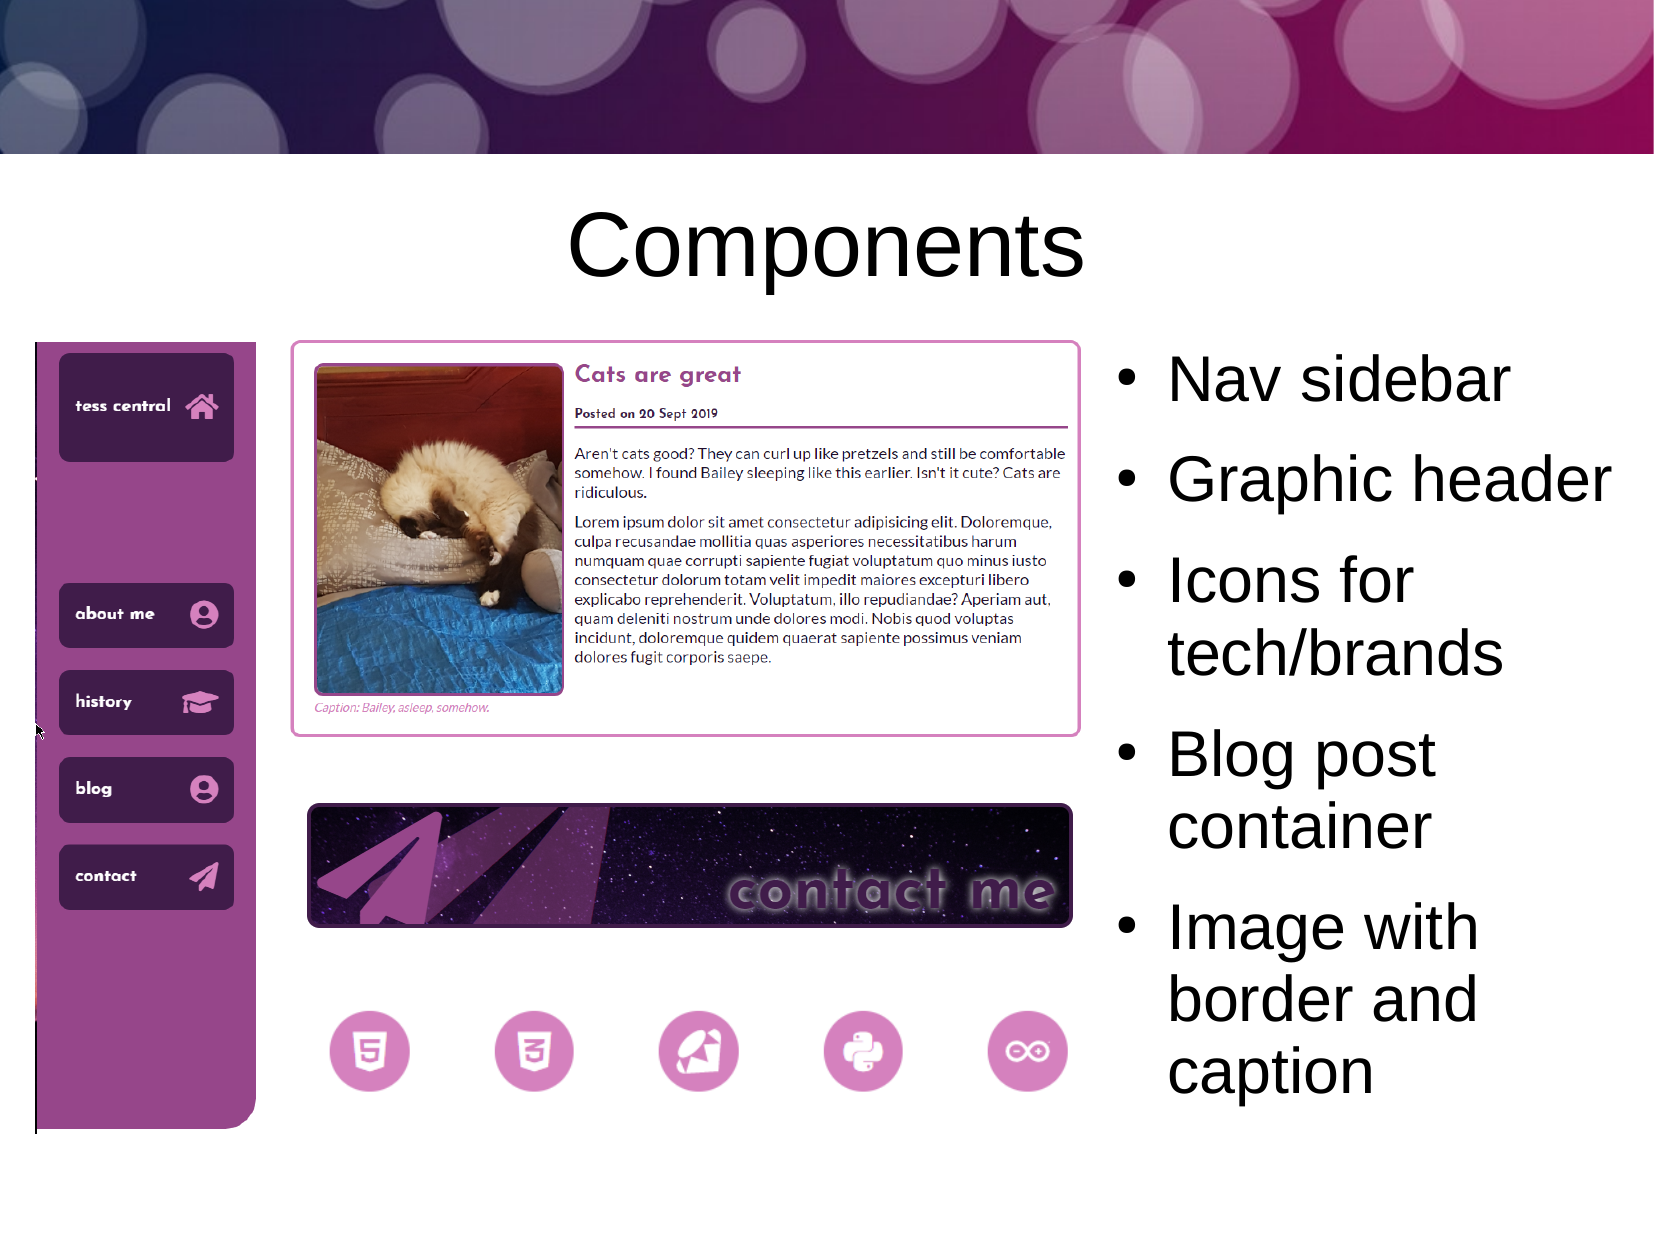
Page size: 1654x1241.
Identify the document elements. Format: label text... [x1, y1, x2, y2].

title Components [82, 159, 1571, 331]
picture [297, 791, 1087, 939]
list Nav sidebar Graphic header Icons for tech/brands Blog post container Image with border and caption [1098, 342, 1619, 1170]
picture [0, 0, 1654, 154]
picture [35, 342, 262, 1134]
picture [282, 330, 1090, 745]
picture [307, 988, 1087, 1111]
